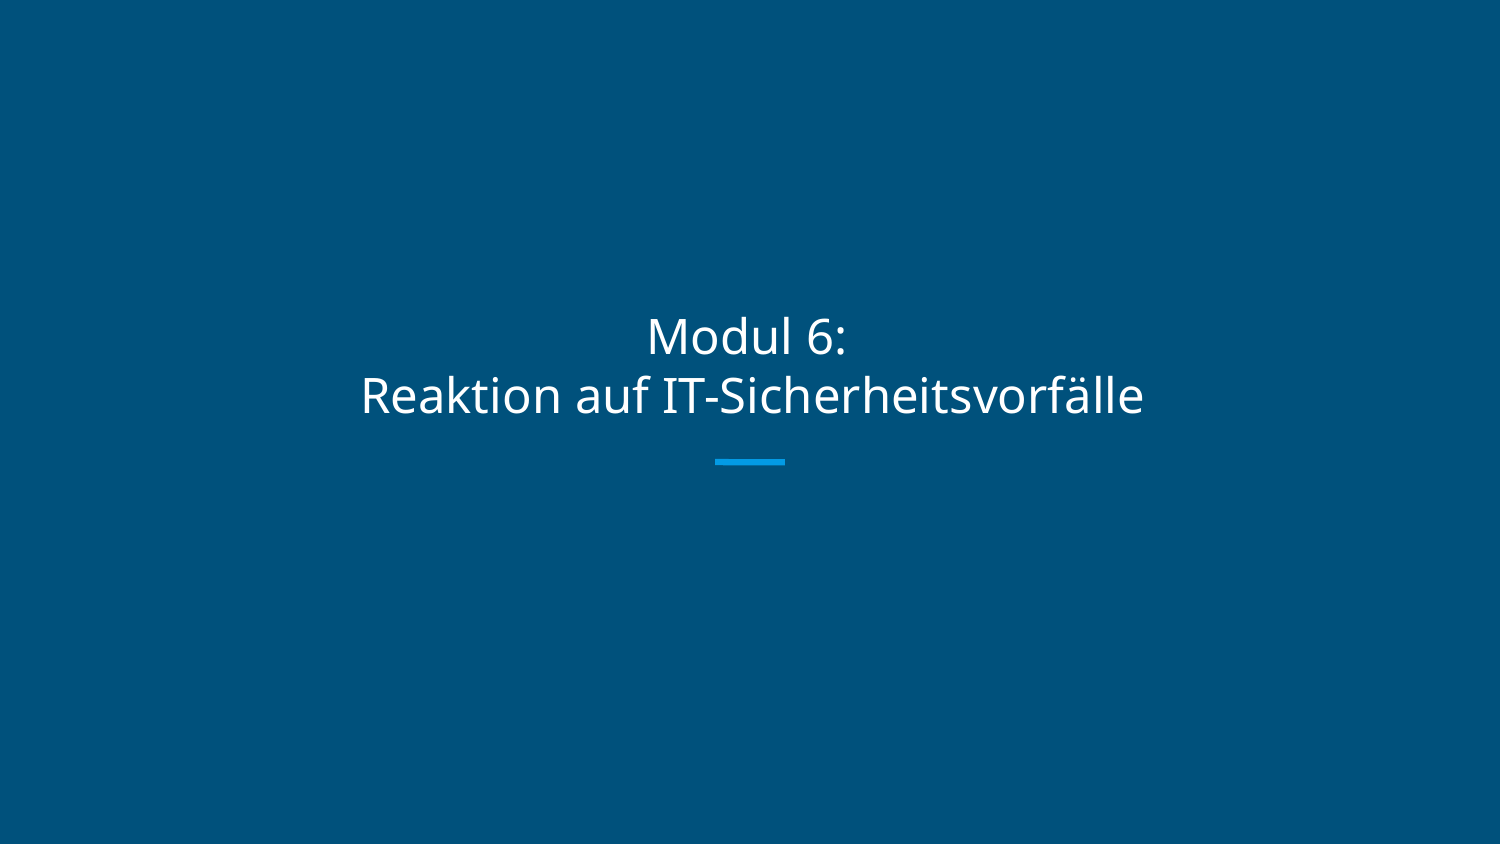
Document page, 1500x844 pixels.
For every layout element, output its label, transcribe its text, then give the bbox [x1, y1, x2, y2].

title Modul 6: Reaktion auf IT-Sicherheitsvorfälle [78, 289, 1428, 439]
